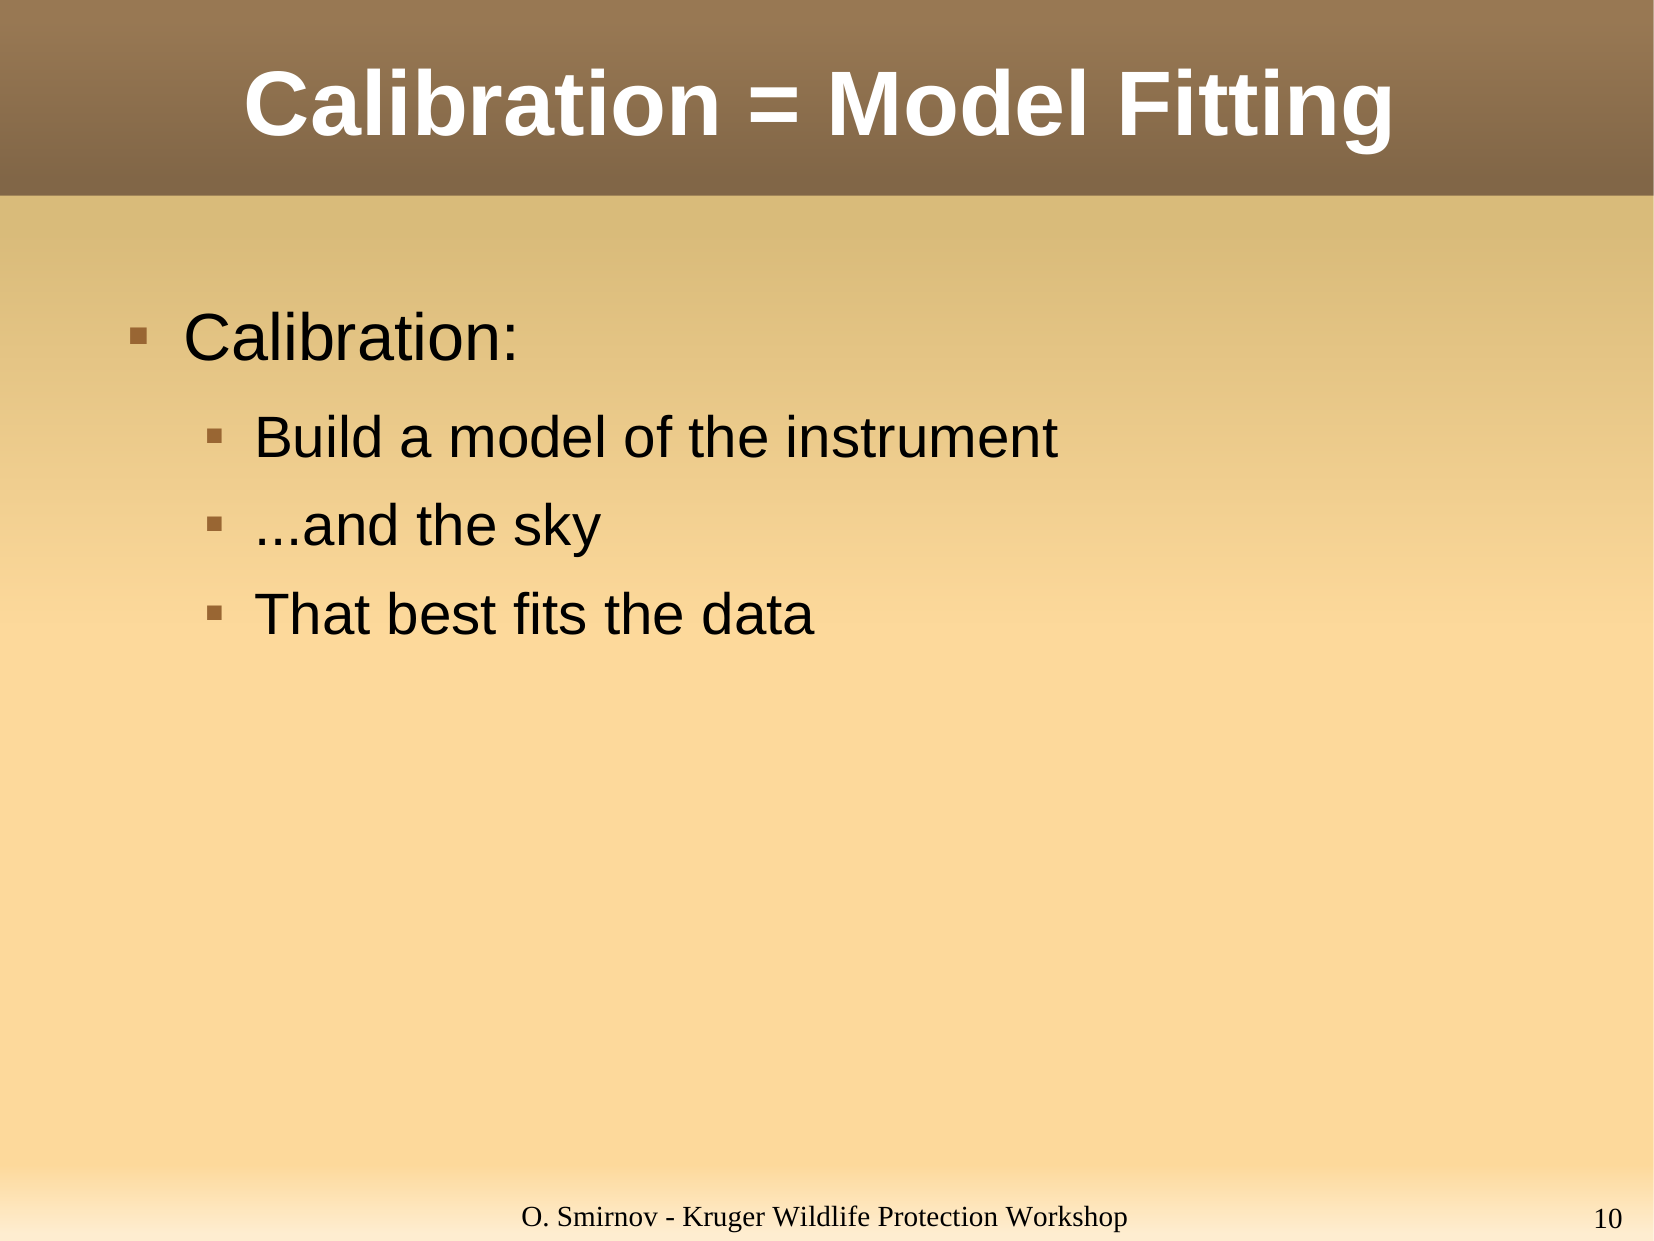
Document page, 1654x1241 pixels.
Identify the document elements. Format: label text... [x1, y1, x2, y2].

picture [0, 0, 1654, 1241]
list Calibration: Build a model of the instrument ...and the sky That best fits the data [112, 300, 1601, 1119]
title Calibration = Model Fitting [76, 0, 1565, 208]
